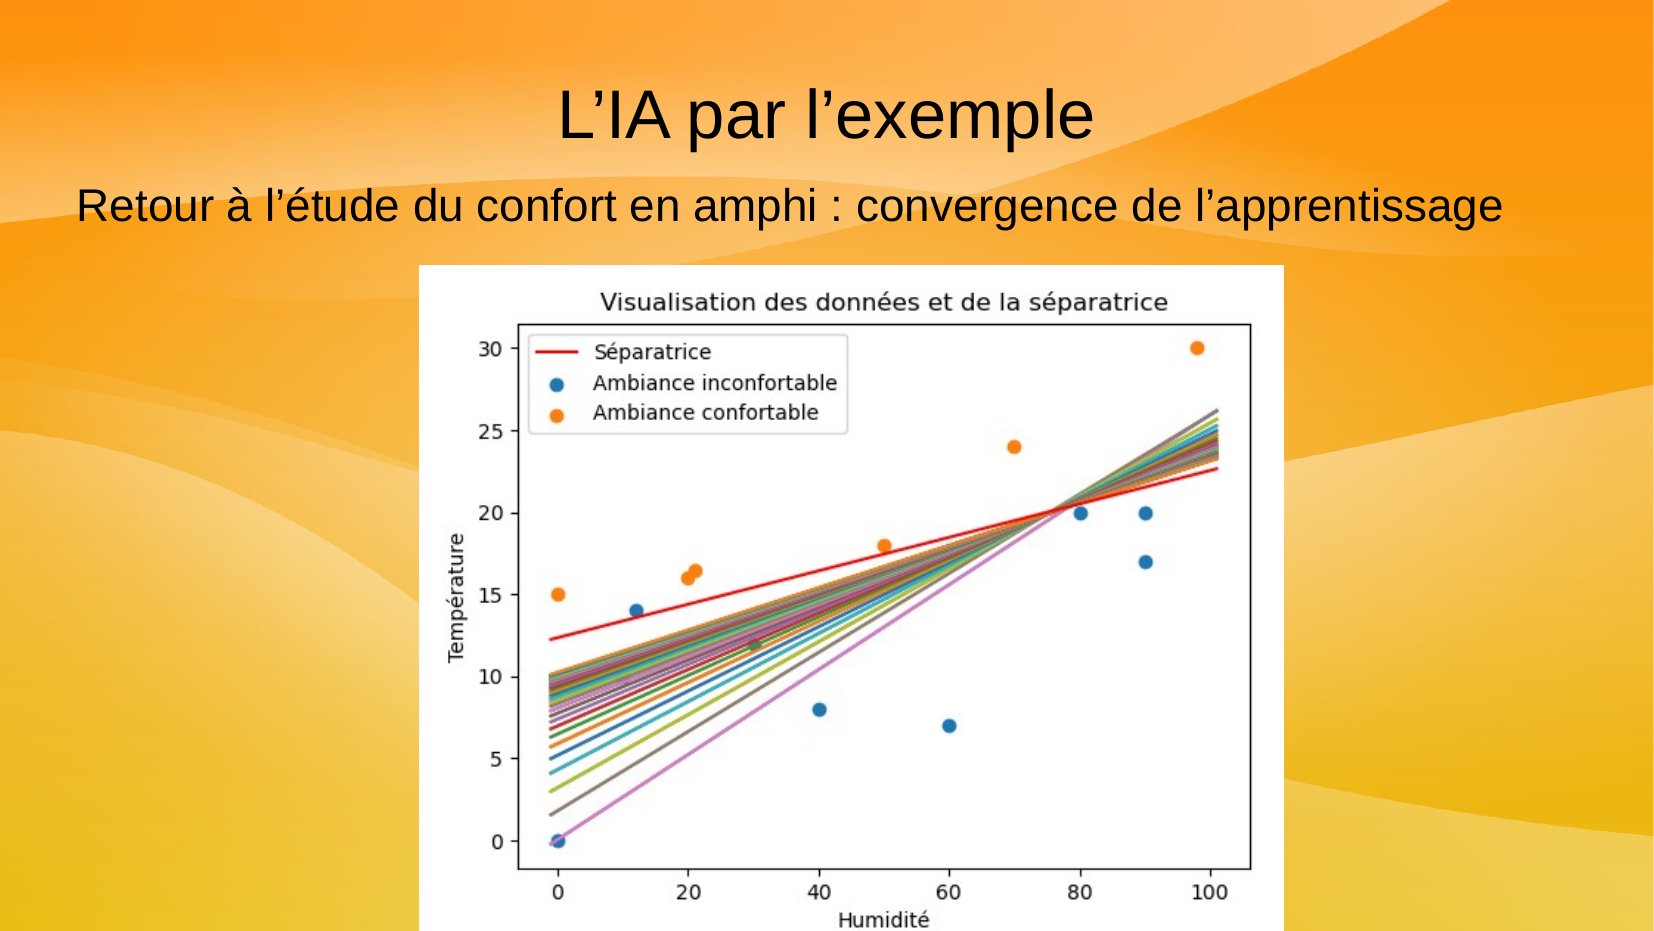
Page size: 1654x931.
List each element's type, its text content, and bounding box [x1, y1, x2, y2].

picture [0, 0, 1654, 931]
title L’IA par l’exemple [82, 37, 1571, 193]
subtitle Retour à l’étude du confort en amphi : convergence de l’apprentissage [76, 179, 1565, 928]
title L’IA par l’exemple [82, 37, 583, 117]
